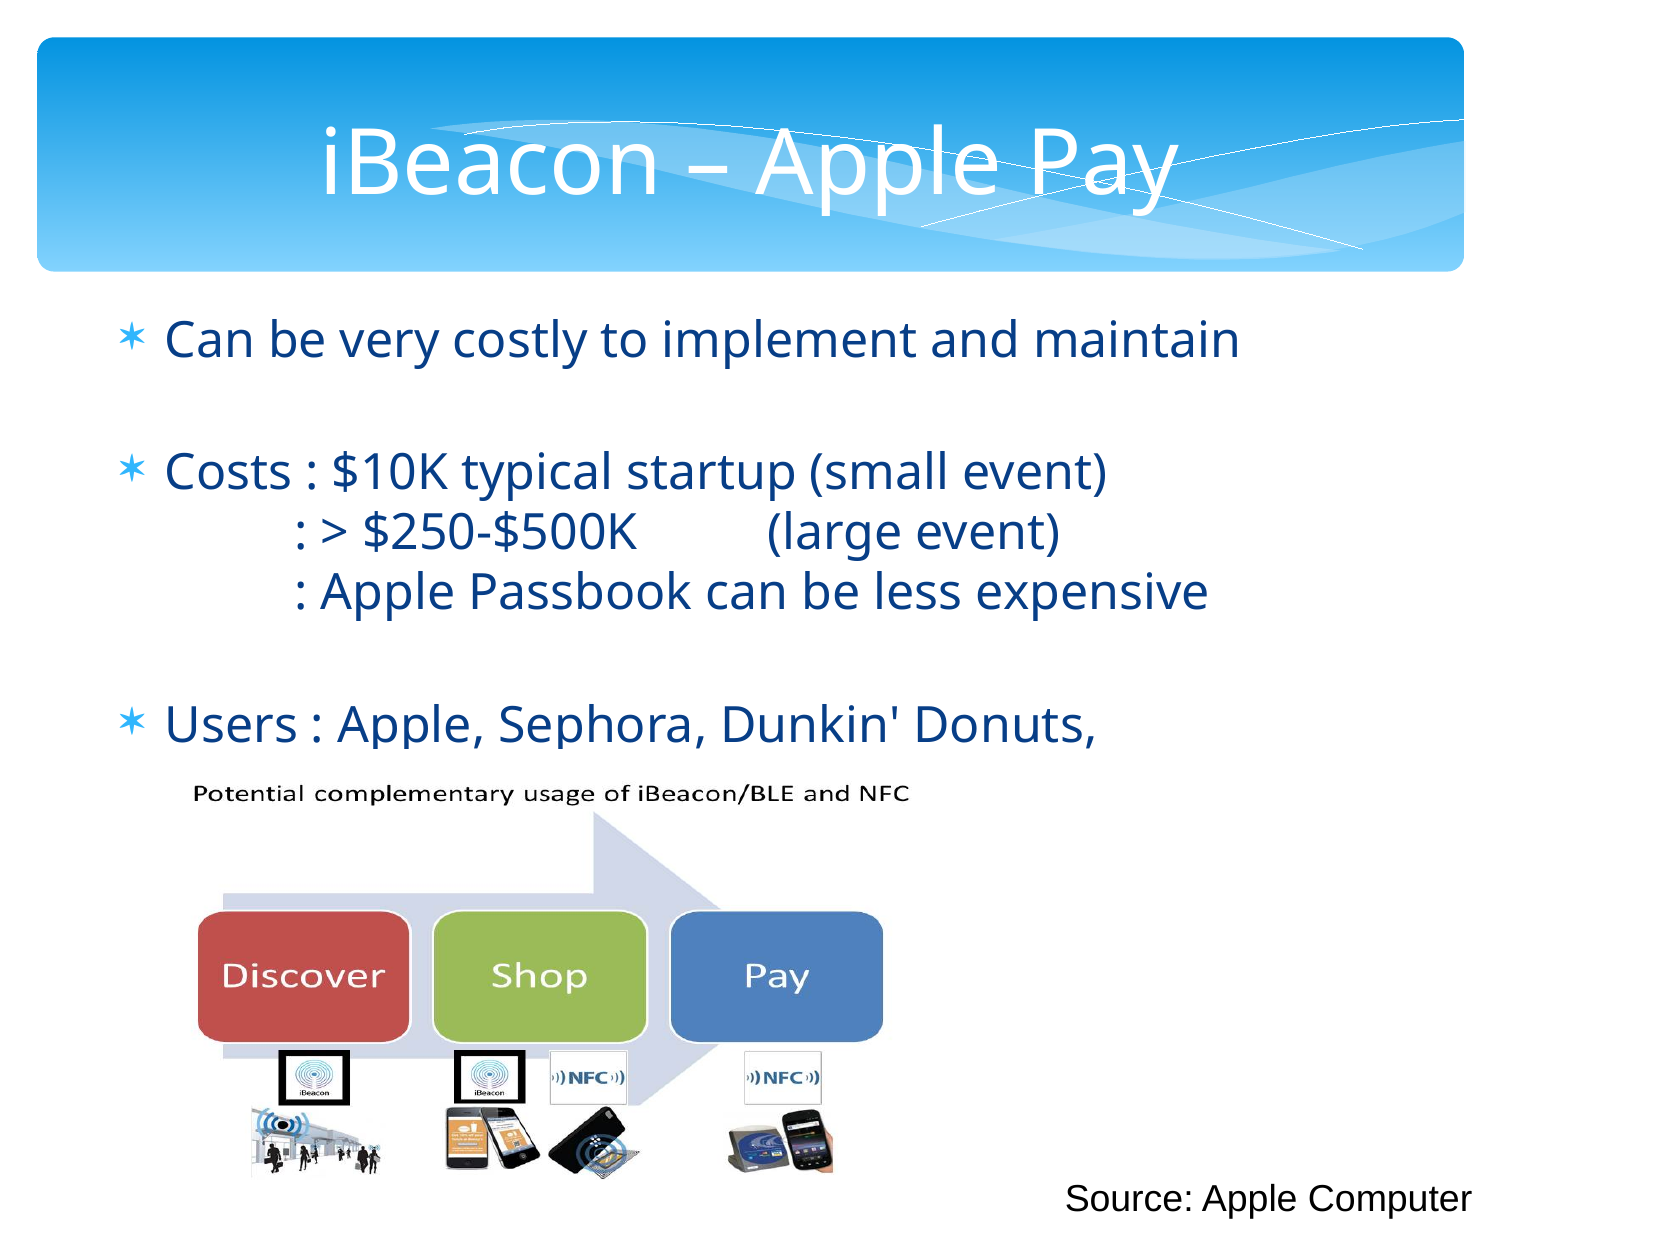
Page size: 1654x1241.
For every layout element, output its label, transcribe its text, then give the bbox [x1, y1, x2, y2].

title iBeacon – Apple Pay [74, 55, 1425, 261]
picture [150, 749, 959, 1216]
list Can be very costly to implement and maintain Costs : $10K typical startup (small event) : > $250-$500K (large event) : Apple Passbook can be less expensive Users : Apple, Sephora, Dunkin' Donuts, Nordstrom, Macys, ... [105, 300, 1426, 1156]
text_box Source: Apple Computer [1050, 1170, 1516, 1227]
